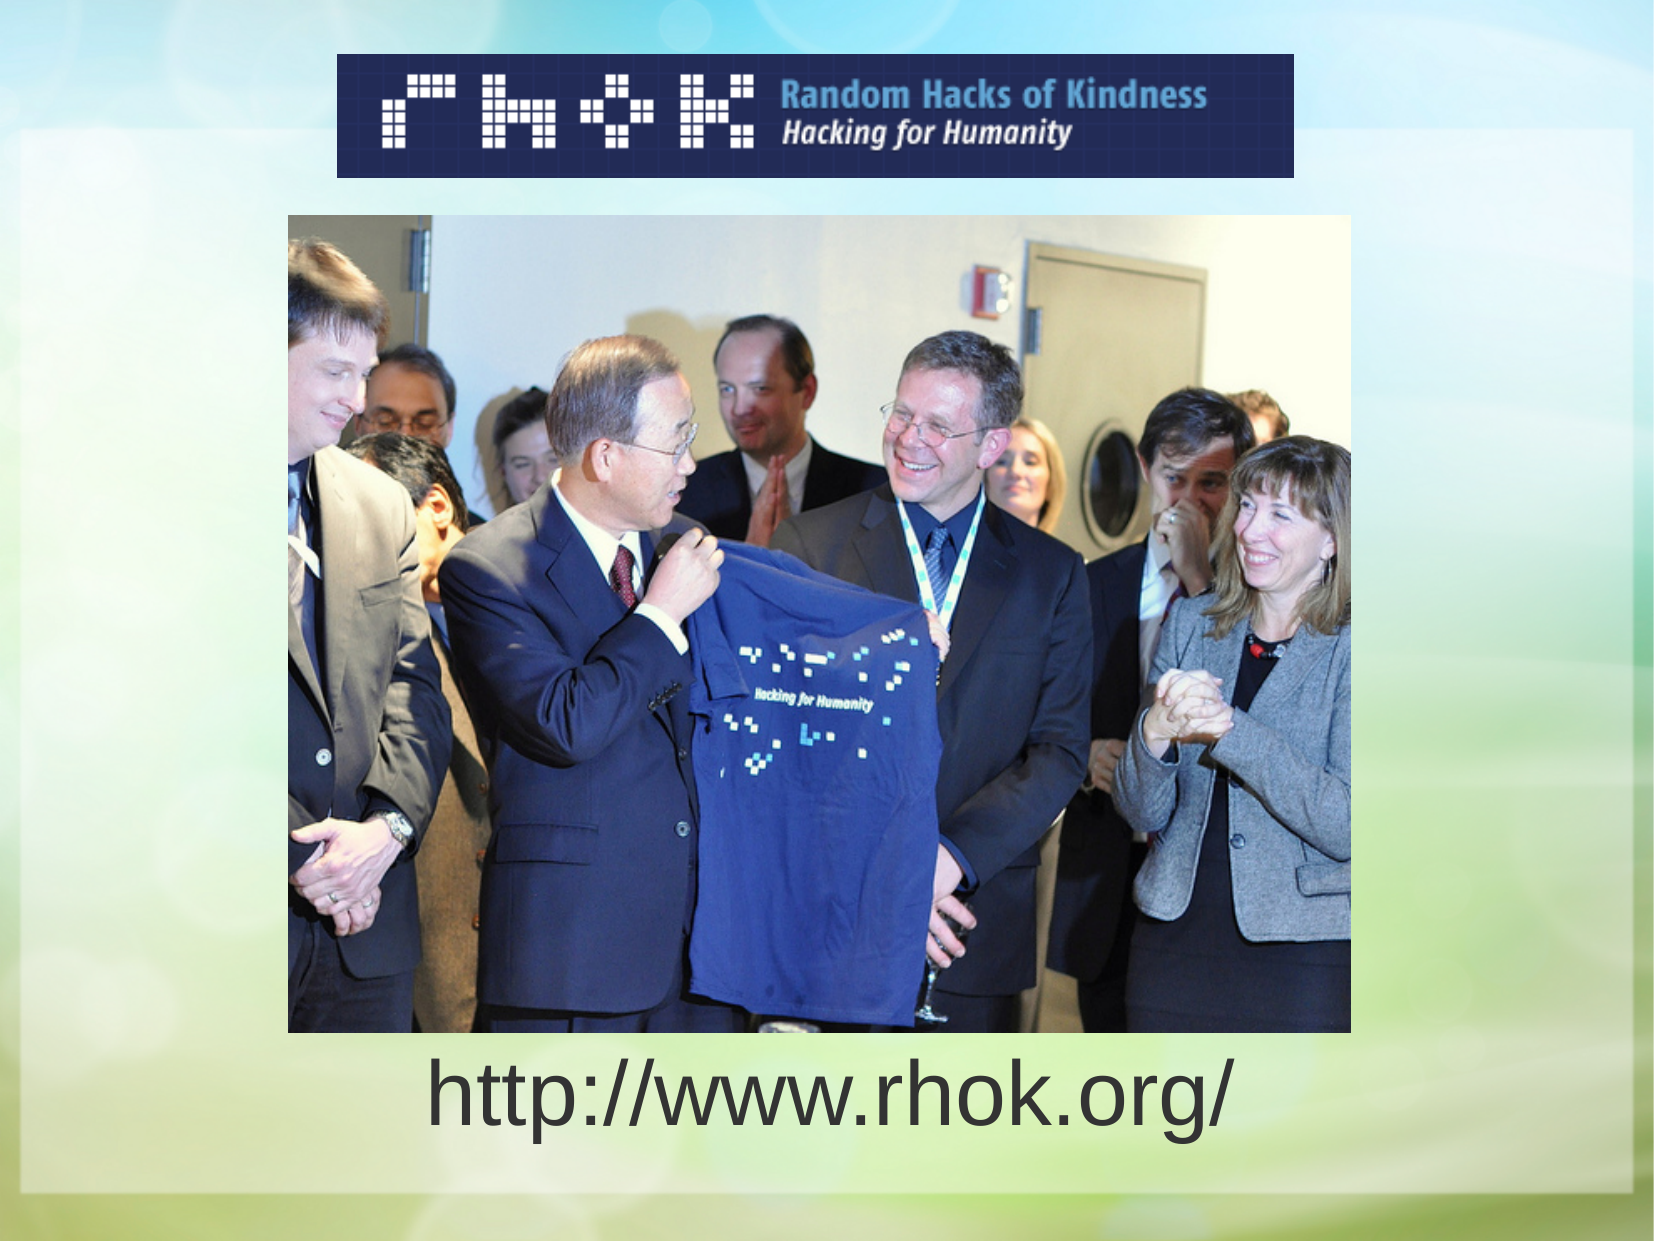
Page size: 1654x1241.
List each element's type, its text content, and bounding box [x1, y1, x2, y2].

title http://www.rhok.org/ [86, 998, 1576, 1191]
picture [0, 0, 1654, 1241]
